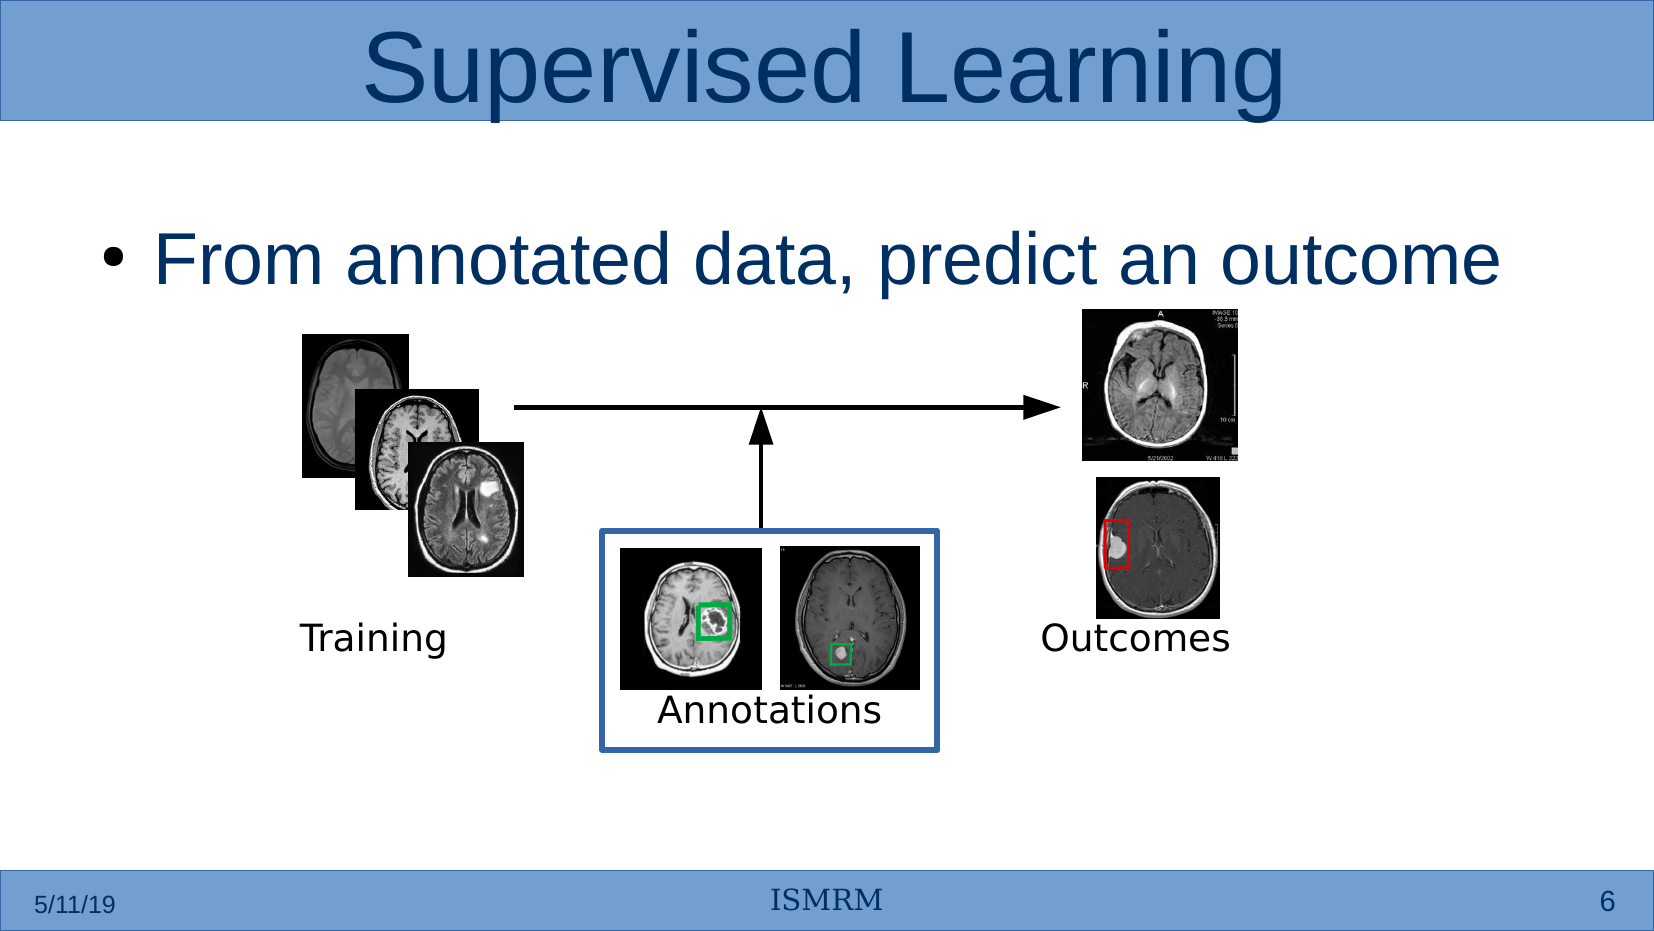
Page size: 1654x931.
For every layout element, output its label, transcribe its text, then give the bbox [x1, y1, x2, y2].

text_box Training [285, 608, 550, 680]
title Supervised Learning [0, 15, 1651, 121]
picture [780, 546, 920, 681]
text_box Annotations [602, 681, 938, 751]
picture [1082, 309, 1238, 461]
list From annotated data, predict an outcome [82, 217, 1571, 758]
picture [620, 548, 762, 681]
picture [1096, 477, 1220, 608]
text_box Outcomes [1025, 608, 1291, 680]
picture [302, 334, 524, 578]
